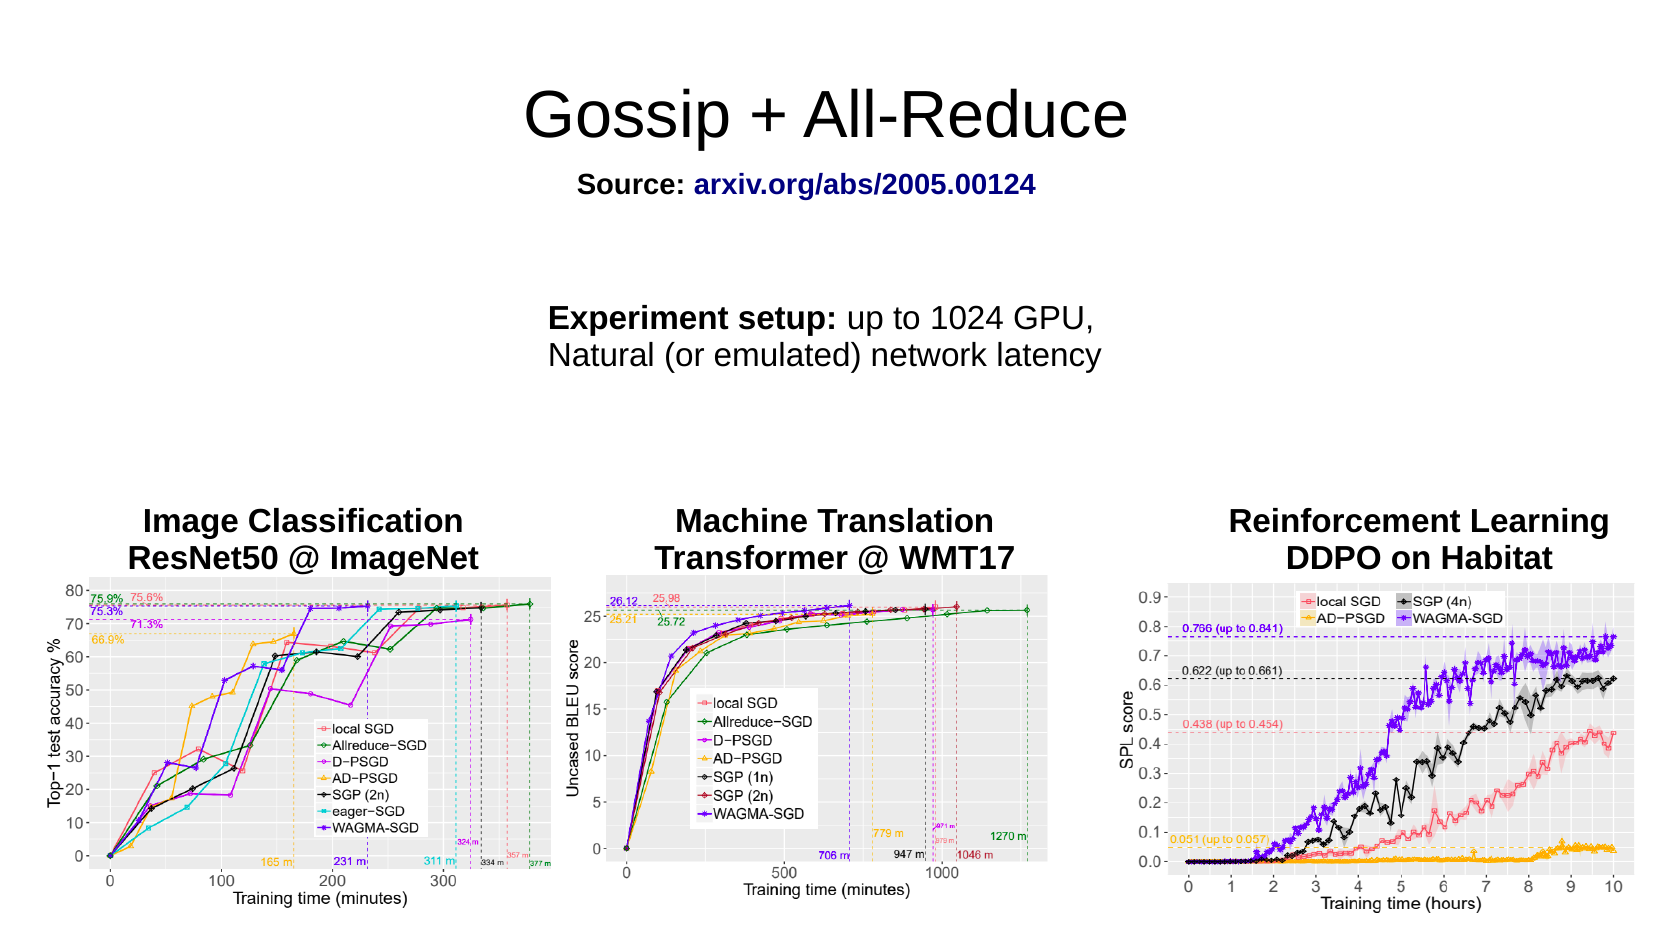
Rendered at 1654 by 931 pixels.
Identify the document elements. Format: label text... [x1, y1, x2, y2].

text_box Source: arxiv.org/abs/2005.00124 [500, 160, 1114, 218]
text_box Experiment setup: up to 1024 GPU, Natural (or emulated) network latency [533, 291, 1143, 381]
picture [40, 585, 1068, 916]
text_box Machine Translation Transformer @ WMT17 [581, 495, 1113, 585]
picture [1110, 569, 1654, 931]
text_box Image Classification ResNet50 @ ImageNet [25, 495, 581, 585]
title Gossip + All-Reduce [82, 37, 1571, 193]
text_box Reinforcement Learning DDPO on Habitat [1142, 495, 1654, 585]
